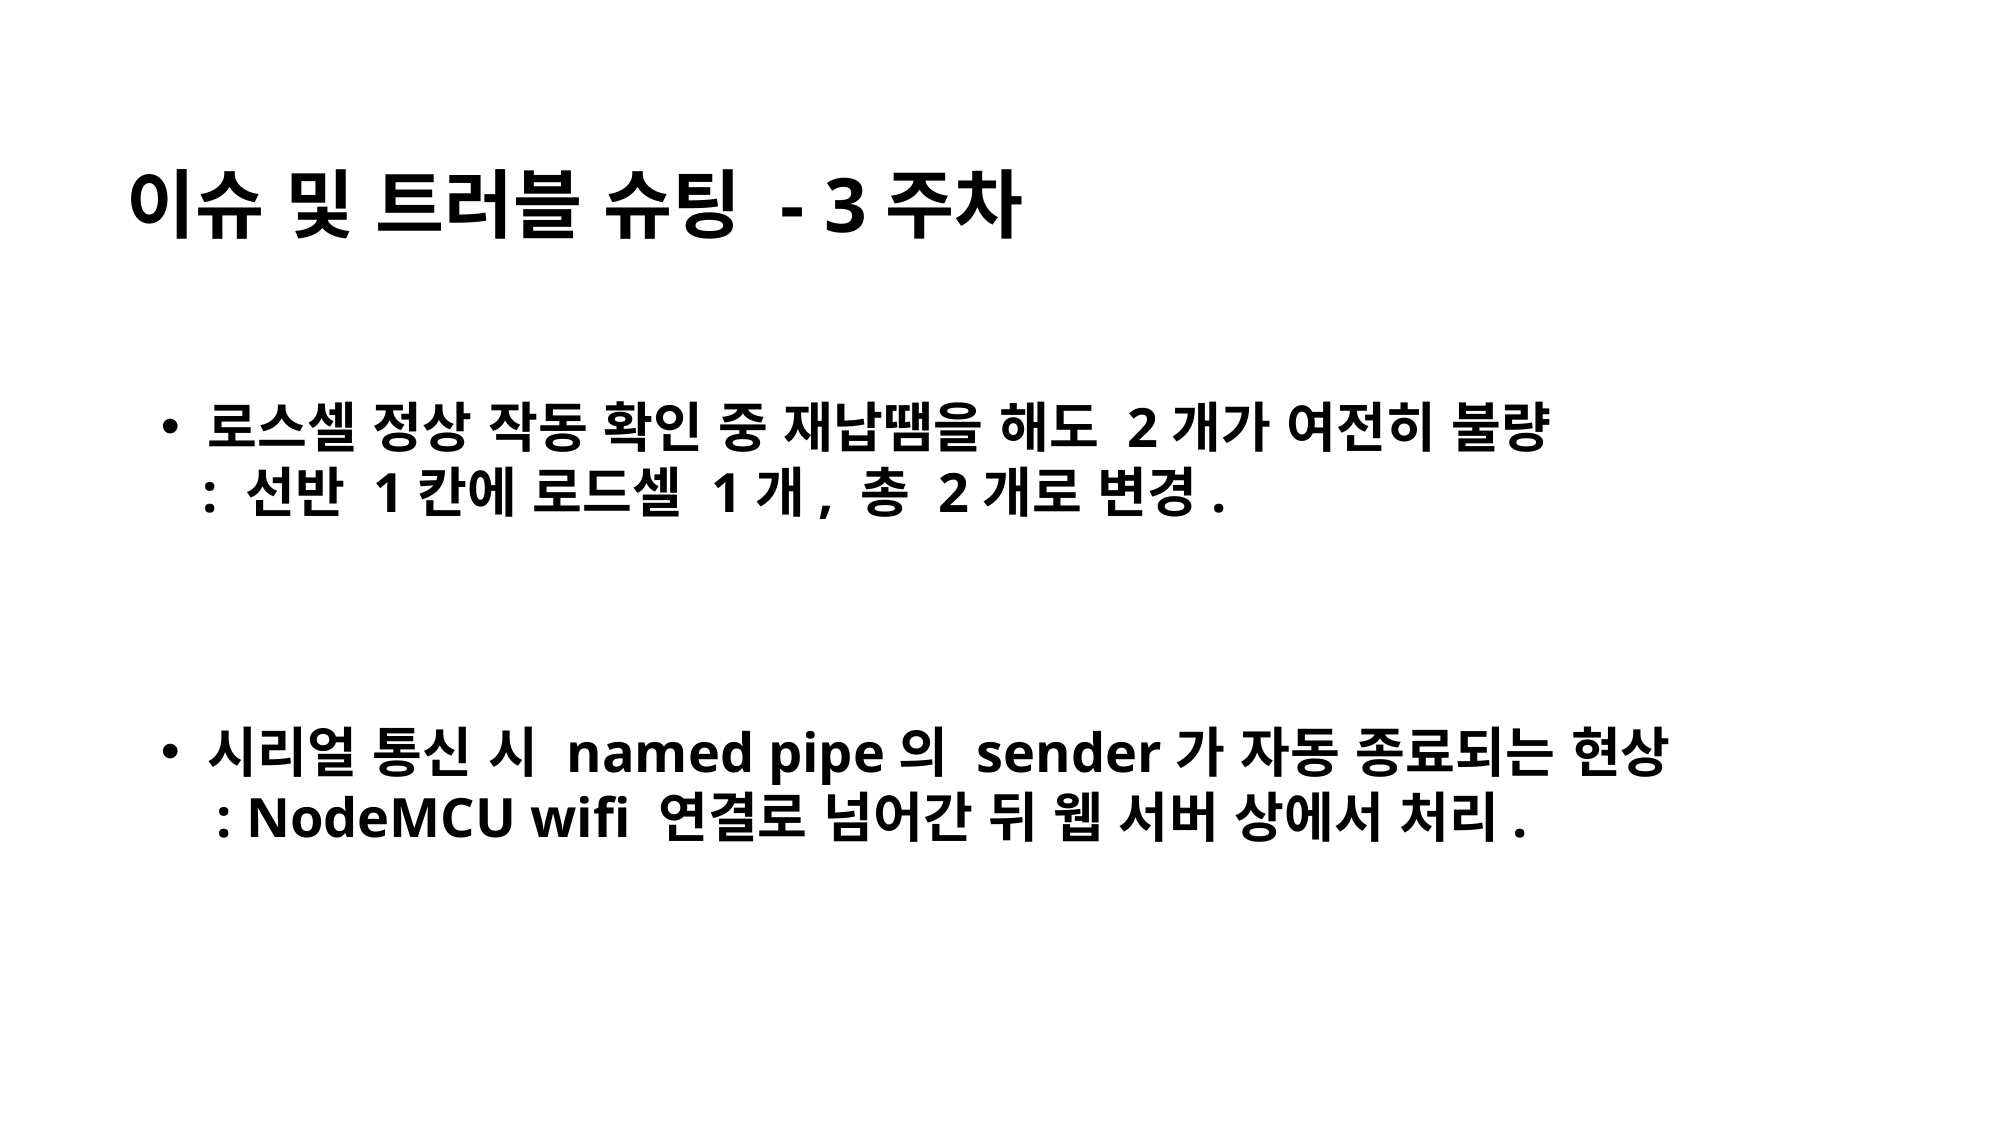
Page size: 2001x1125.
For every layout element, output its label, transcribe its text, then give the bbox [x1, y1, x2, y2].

text_box 로스셀 정상 작동 확인 중 재납땜을 해도 2개가 여전히 불량 : 선반 1칸에 로드셀 1개, 총 2개로 변경. 시리얼 통신 시 named pipe의 sender가 자동 종료되는 현상 : NodeMCU wifi 연결로 넘어간 뒤 웹 서버 상에서 처리. [145, 386, 1894, 861]
text_box 이슈 및 트러블 슈팅 - 3주차 [111, 133, 1395, 260]
